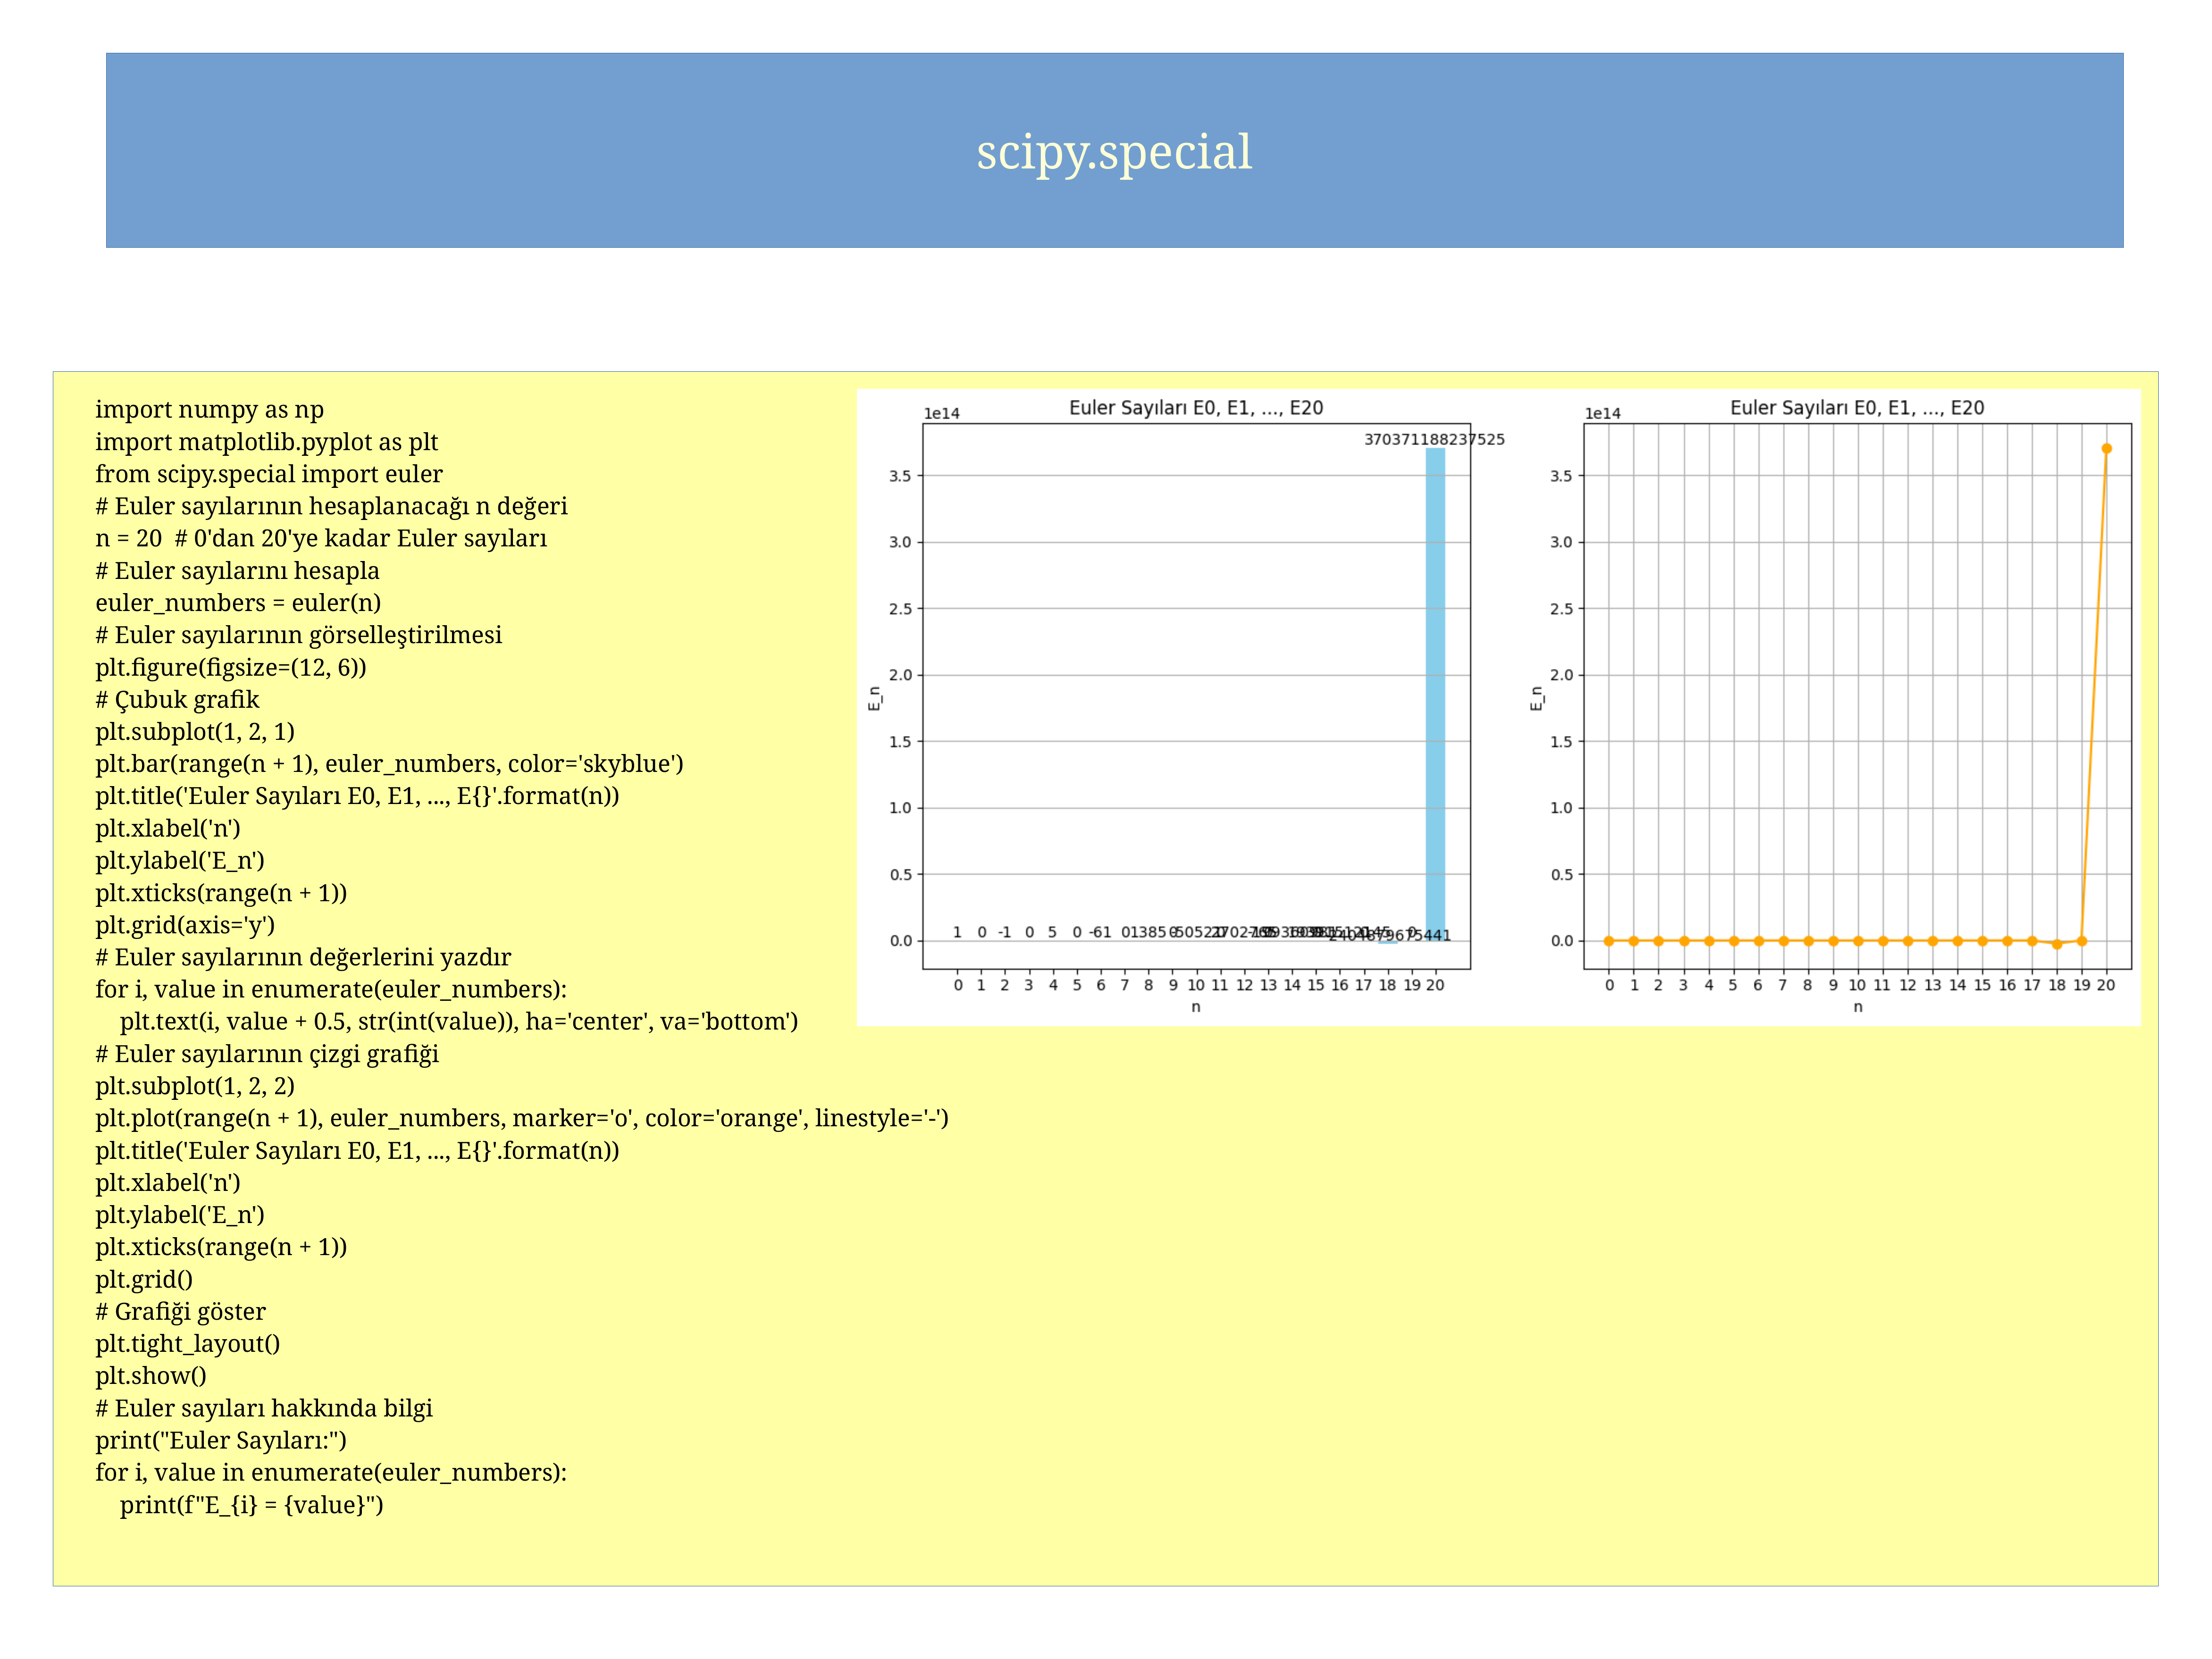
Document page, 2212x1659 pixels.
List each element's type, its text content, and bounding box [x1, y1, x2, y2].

picture [857, 389, 2141, 1027]
text_box [53, 371, 2159, 1586]
text_box import numpy as np import matplotlib.pyplot as plt from scipy.special import euler # Euler sayılarının hesaplanacağı n değeri n = 20 # 0'dan 20'ye kadar Euler sayıları # Euler sayılarını hesapla euler_numbers = euler(n) # Euler sayılarının görselleştirilmesi plt.figure(figsize=(12, 6)) # Çubuk grafik plt.subplot(1, 2, 1) plt.bar(range(n + 1), euler_numbers, color='skyblue') plt.title('Euler Sayıları E0, E1, ..., E{}'.format(n)) plt.xlabel('n') plt.ylabel('E_n') plt.xticks(range(n + 1)) plt.grid(axis='y') # Euler sayılarının değerlerini yazdır for i, value in enumerate(euler_numbers): plt.text(i, value + 0.5, str(int(value)), ha='center', va='bottom') # Euler sayılarının çizgi grafiği plt.subplot(1, 2, 2) plt.plot(range(n + 1), euler_numbers, marker='o', color='orange', linestyle='-') plt.title('Euler Sayıları E0, E1, ..., E{}'.format(n)) plt.xlabel('n') plt.ylabel('E_n') plt.xticks(range(n + 1)) plt.grid() # Grafiği göster plt.tight_layout() plt.show() # Euler sayıları hakkında bilgi print("Euler Sayıları:") for i, value in enumerate(euler_numbers): print(f"E_{i} = {value}") [88, 389, 2159, 1558]
text_box scipy.special [106, 53, 2124, 248]
